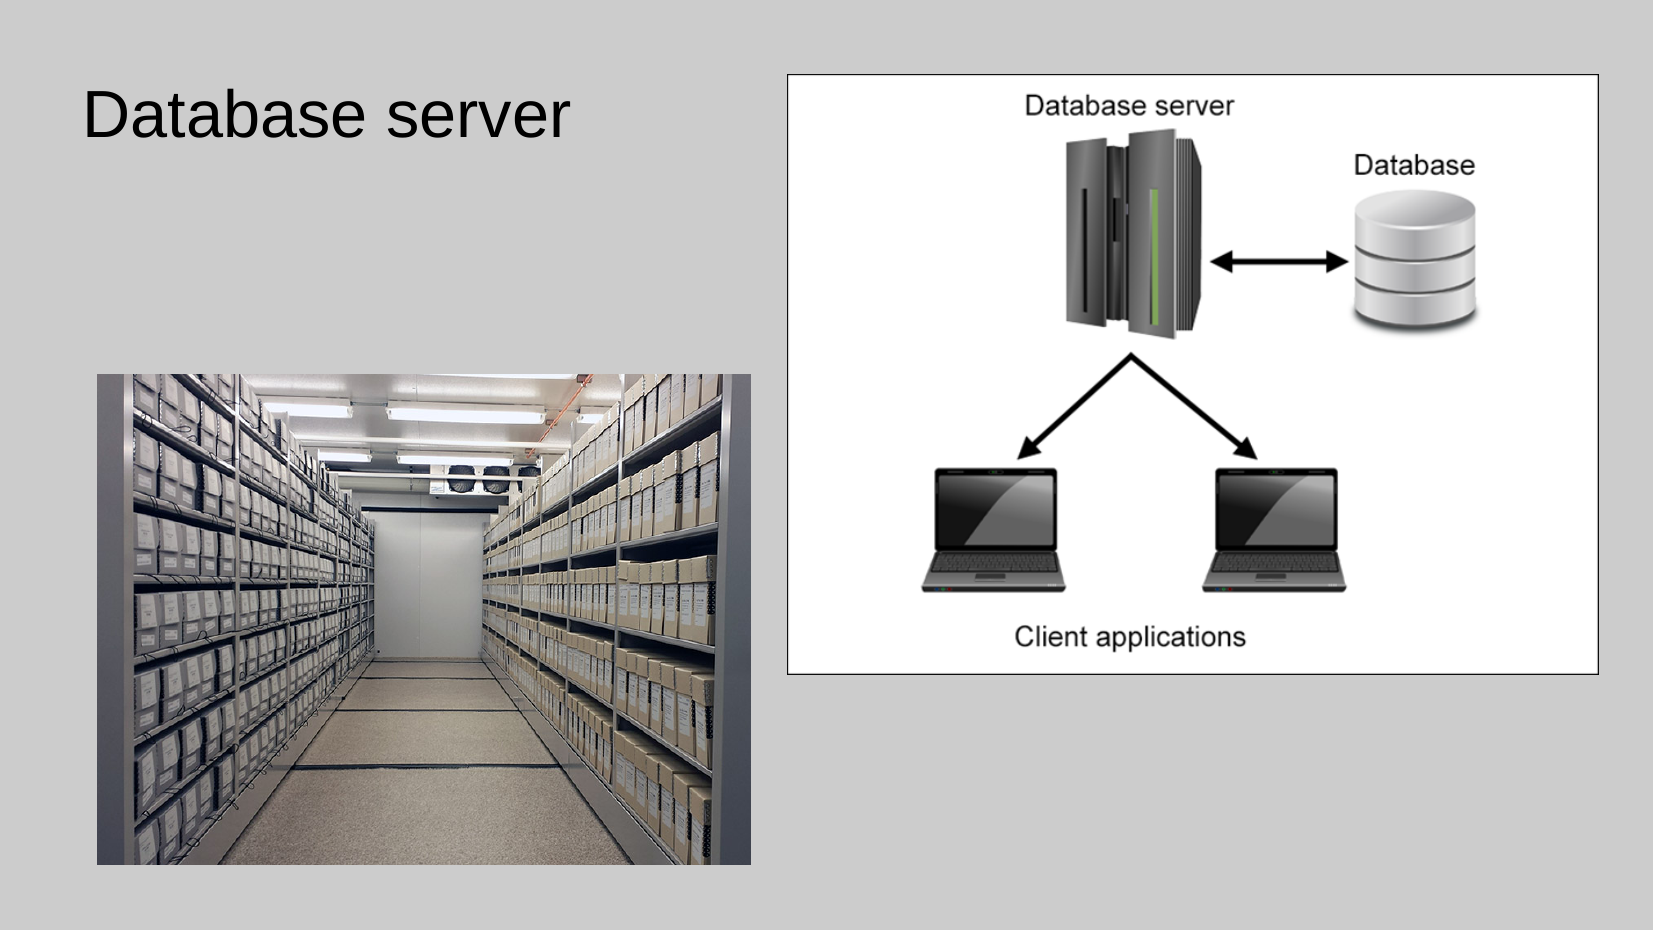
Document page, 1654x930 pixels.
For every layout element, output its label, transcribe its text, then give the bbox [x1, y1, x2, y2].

title Database server [82, 37, 1571, 193]
picture [97, 374, 751, 865]
picture [787, 74, 1599, 676]
